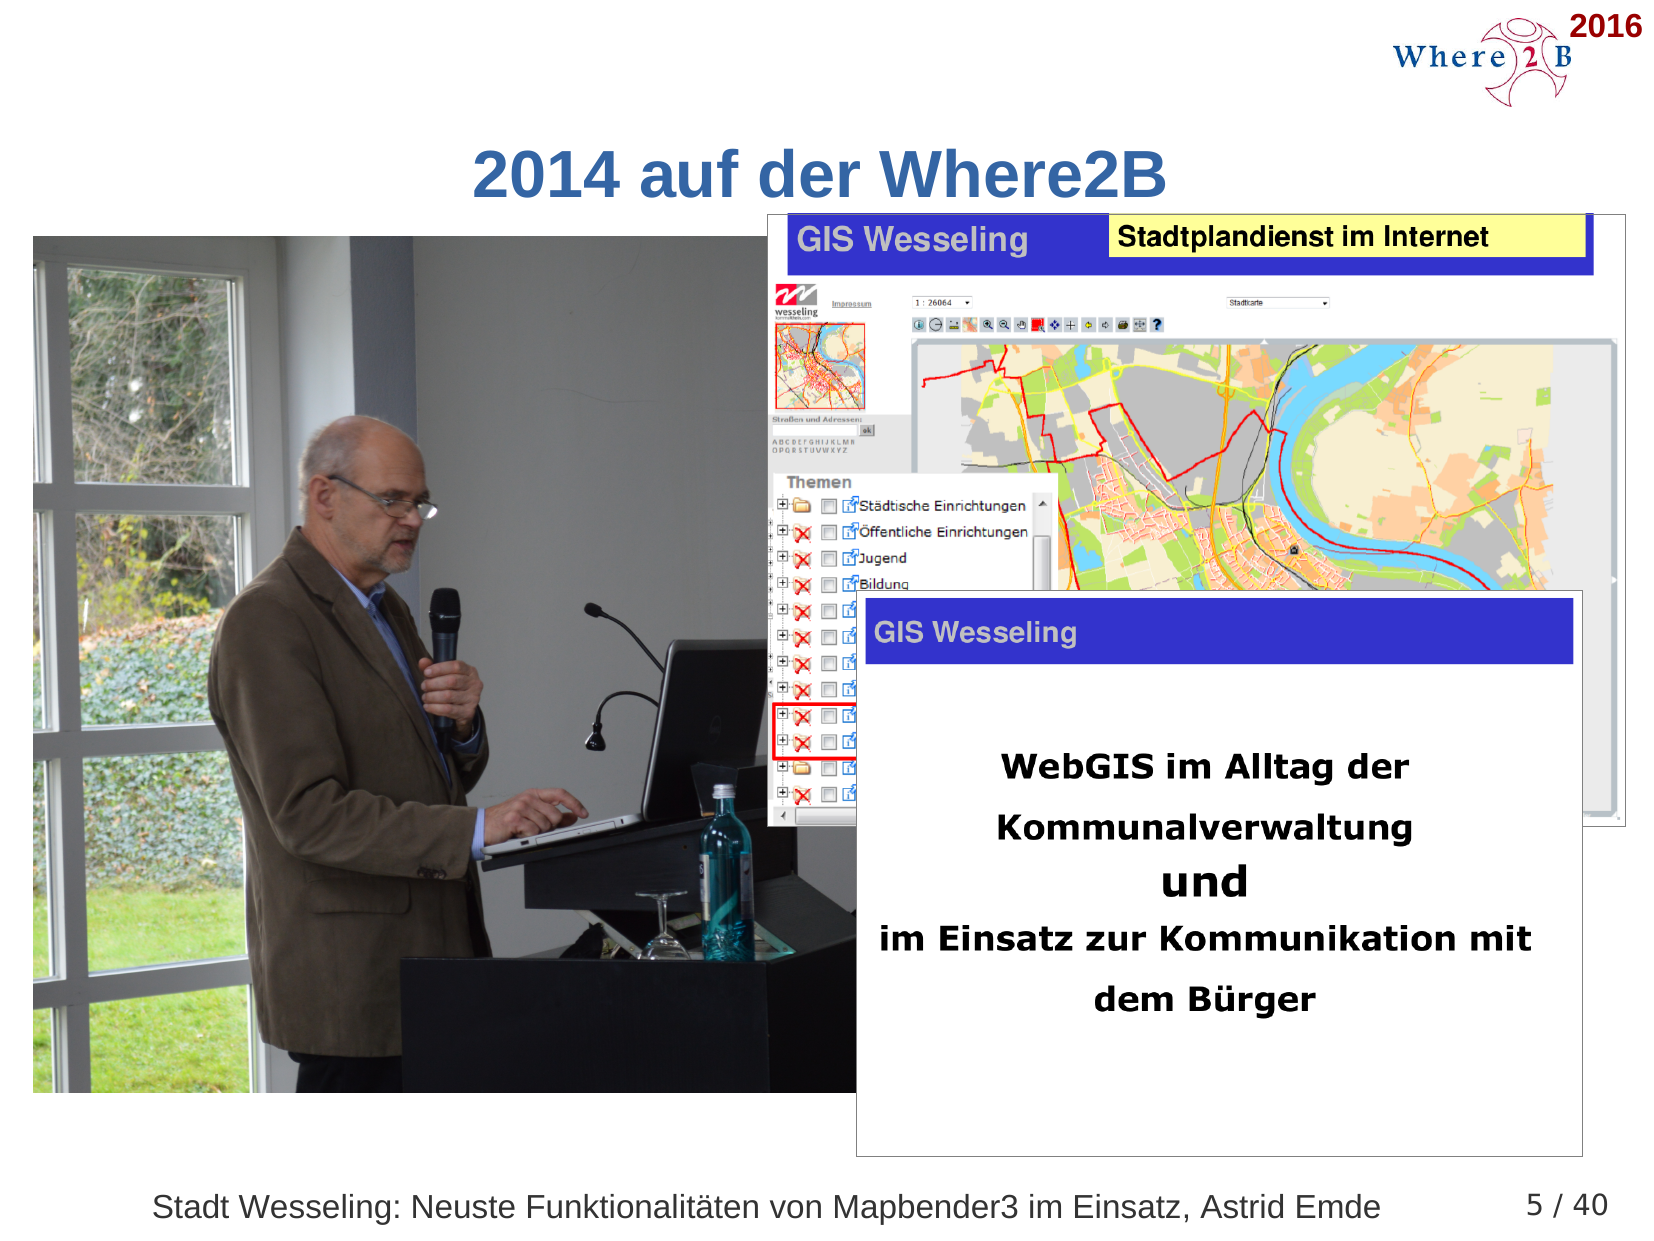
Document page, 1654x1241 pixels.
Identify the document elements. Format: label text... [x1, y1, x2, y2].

title 2014 auf der Where2B [76, 100, 1565, 249]
picture [1393, 18, 1571, 107]
picture [33, 213, 1626, 1157]
